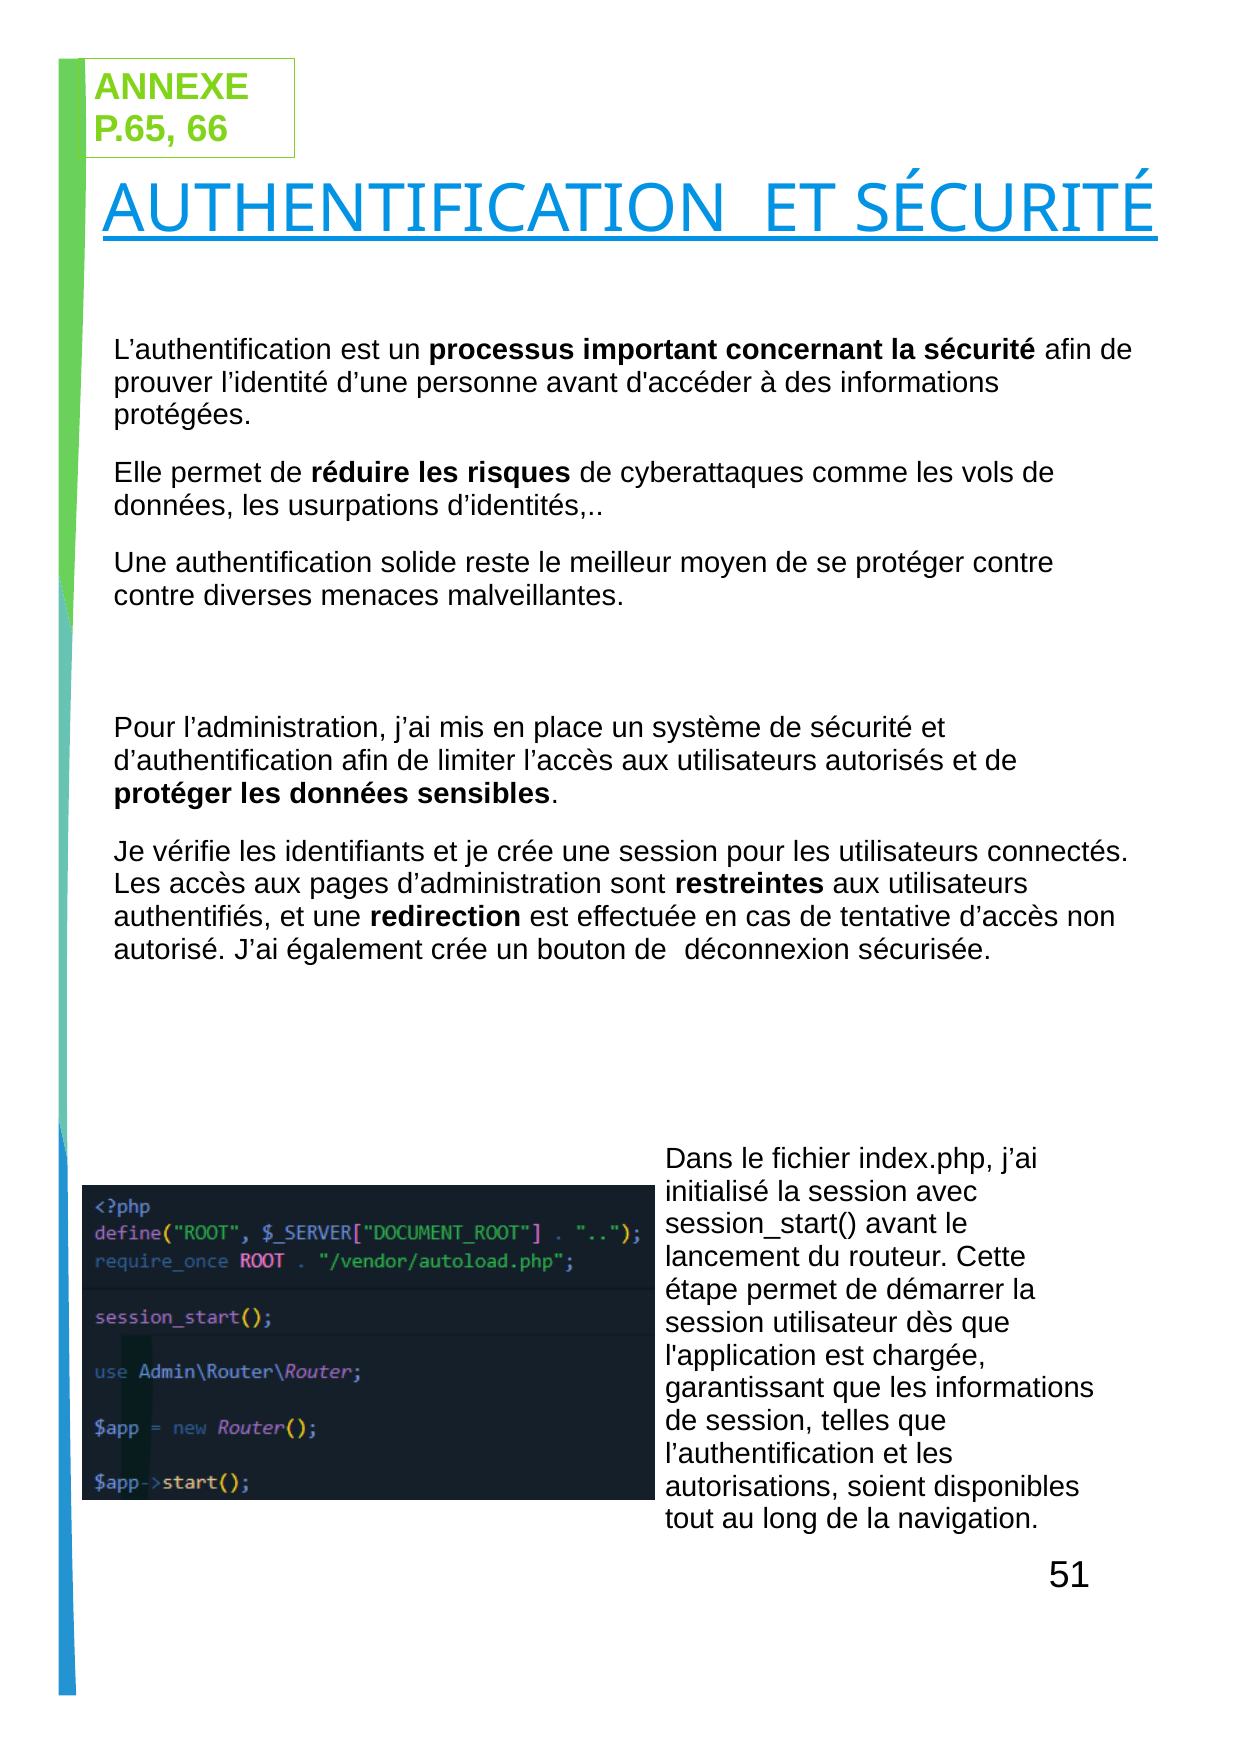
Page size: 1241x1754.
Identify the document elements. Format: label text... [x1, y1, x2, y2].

text_box ANNEXE P.65, 66 [78, 58, 295, 158]
text_box AUTHENTIFICATION ET SÉCURITÉ [88, 152, 1241, 361]
text_box Dans le fichier index.php, j’ai initialisé la session avec session_start() avant le lancement du routeur. Cette étape permet de démarrer la session utilisateur dès que l'application est chargée, garantissant que les informations de session, telles que l’authentification et les autorisations, soient disponibles tout au long de la navigation. [650, 1134, 1117, 1565]
text_box <numéro> [1034, 1545, 1235, 1670]
picture [82, 1185, 655, 1500]
text_box Pour l’administration, j’ai mis en place un système de sécurité et d’authentification afin de limiter l’accès aux utilisateurs autorisés et de protéger les données sensibles. Je vérifie les identifiants et je crée une session pour les utilisateurs connectés. Les accès aux pages d’administration sont restreintes aux utilisateurs authentifiés, et une redirection est effectuée en cas de tentative d’accès non autorisé. J’ai également crée un bouton de déconnexion sécurisée. [99, 703, 1153, 1079]
text_box L’authentification est un processus important concernant la sécurité afin de prouver l’identité d’une personne avant d'accéder à des informations protégées. Elle permet de réduire les risques de cyberattaques comme les vols de données, les usurpations d’identités,.. Une authentification solide reste le meilleur moyen de se protéger contre contre diverses menaces malveillantes. [99, 325, 1153, 670]
